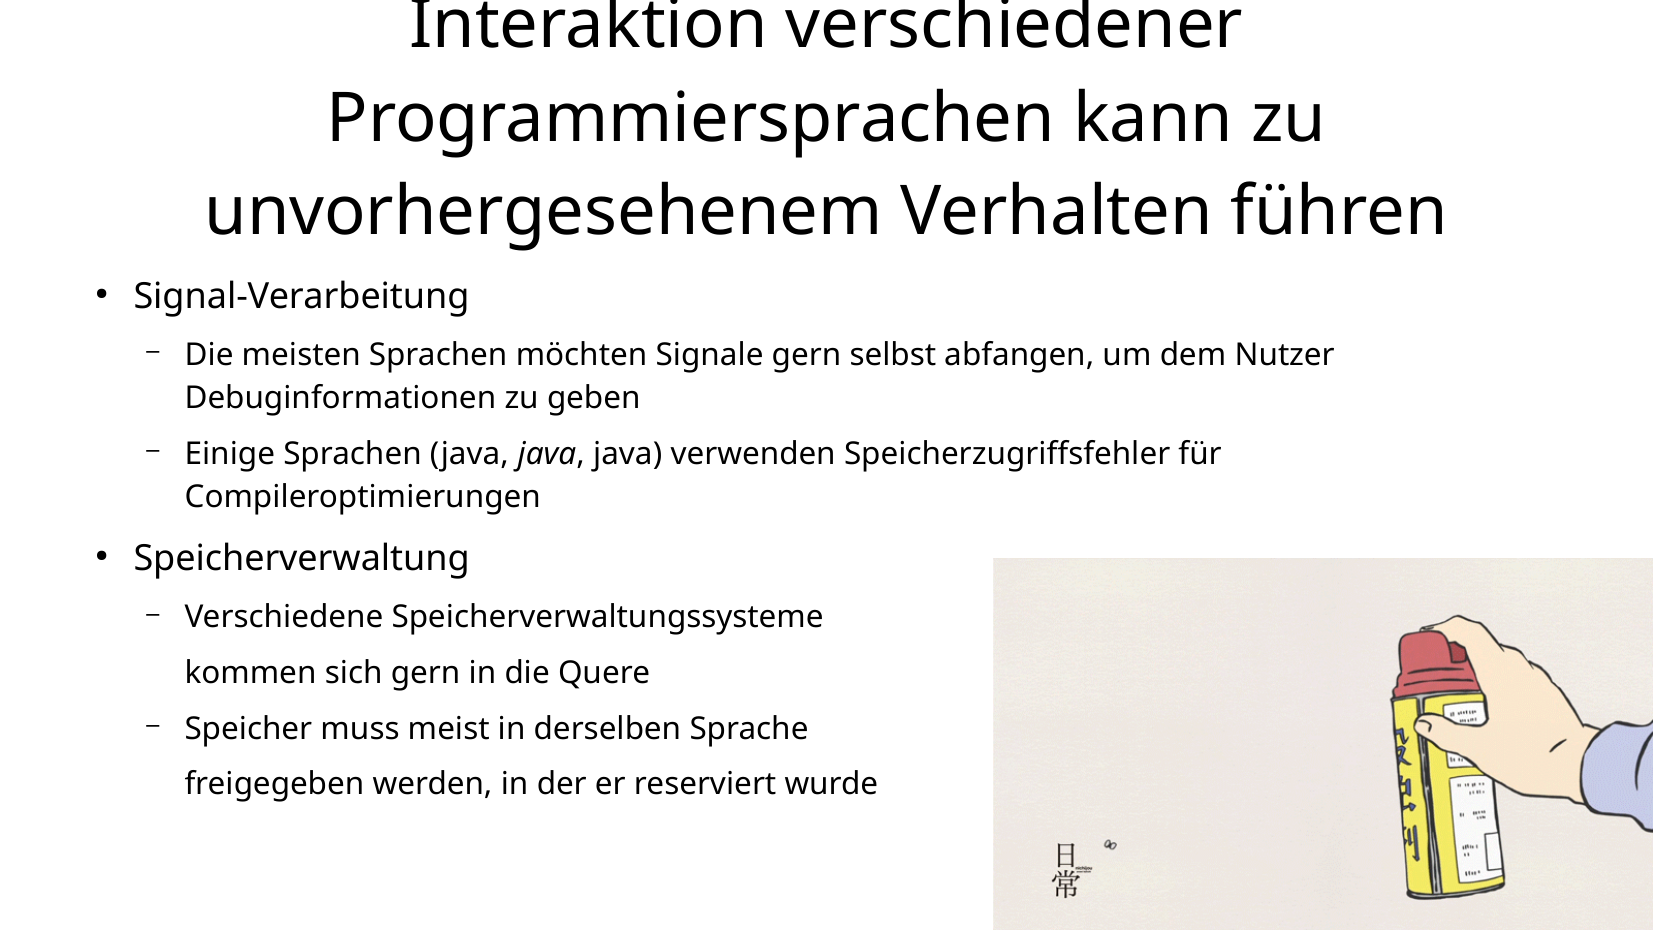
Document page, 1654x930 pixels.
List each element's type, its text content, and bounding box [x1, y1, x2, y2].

picture [993, 558, 1653, 930]
list Signal-Verarbeitung Die meisten Sprachen möchten Signale gern selbst abfangen, um dem Nutzer Debuginformationen zu geben Einige Sprachen (java, java, java) verwenden Speicherzugriffsfehler für Compileroptimierungen Speicherverwaltung Verschiedene Speicherverwaltungssysteme kommen sich gern in die Quere Speicher muss meist in derselben Sprache freigegeben werden, in der er reserviert wurde [82, 269, 1571, 810]
title Interaktion verschiedener Programmiersprachen kann zu unvorhergesehenem Verhalten führen [82, 31, 1571, 198]
